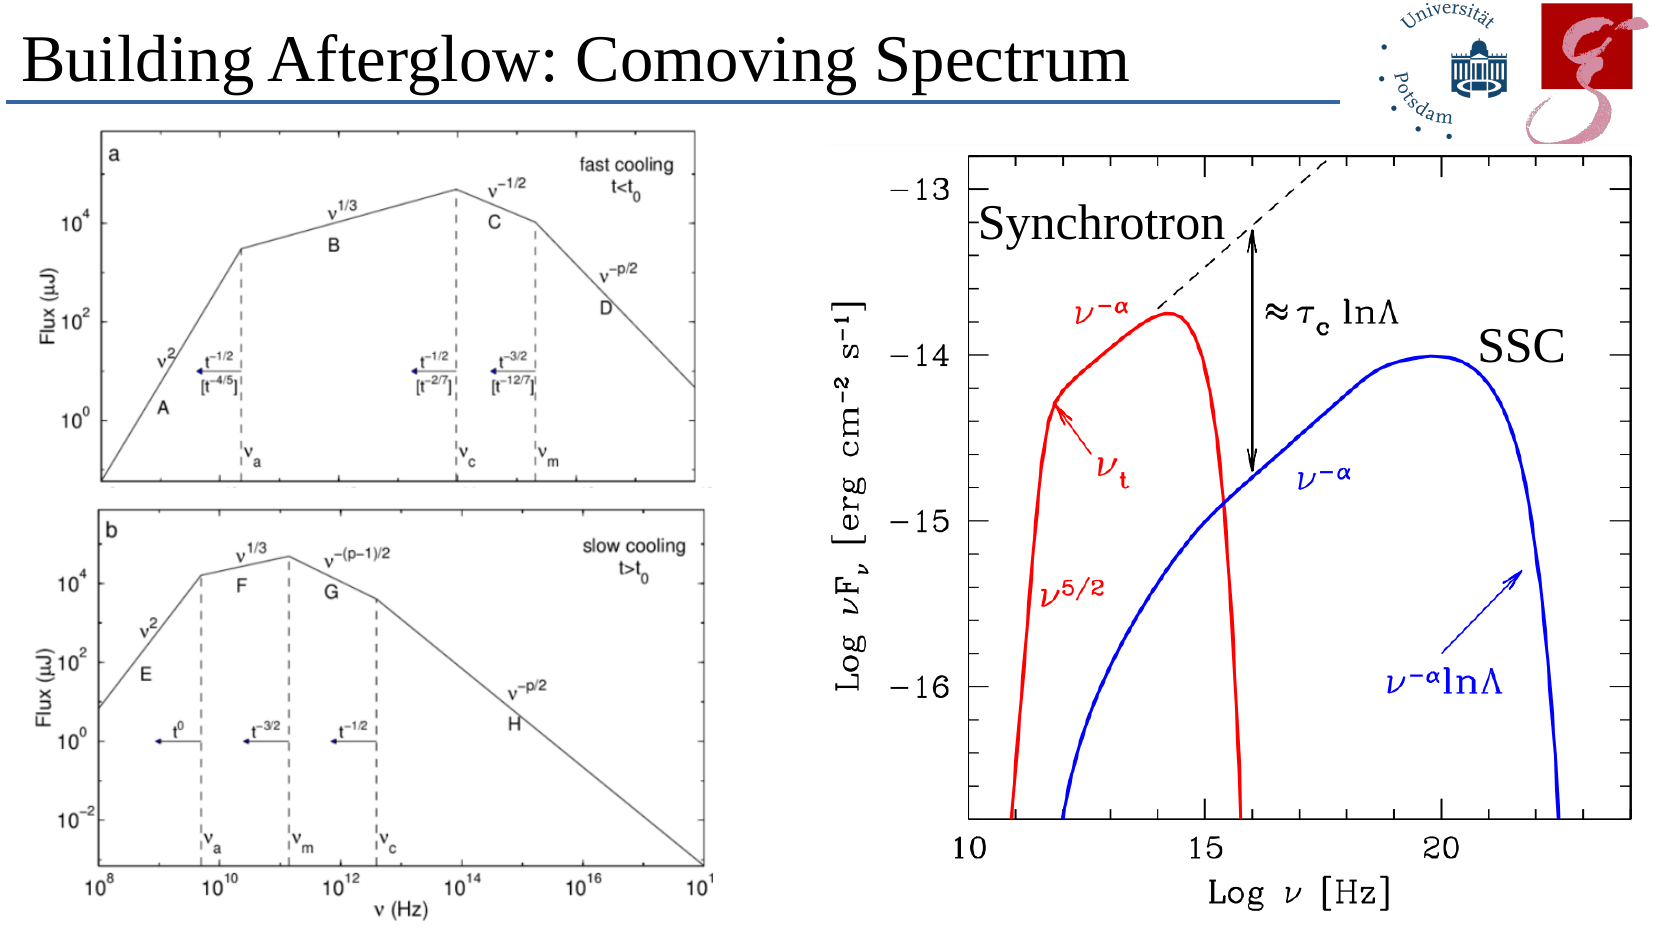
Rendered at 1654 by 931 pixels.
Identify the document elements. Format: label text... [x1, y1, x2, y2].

picture [24, 501, 713, 921]
text_box SSC [1462, 310, 1580, 376]
picture [825, 0, 1654, 931]
picture [37, 117, 719, 488]
text_box Synchrotron [963, 187, 1238, 253]
title Building Afterglow: Comoving Spectrum [20, 0, 1375, 118]
